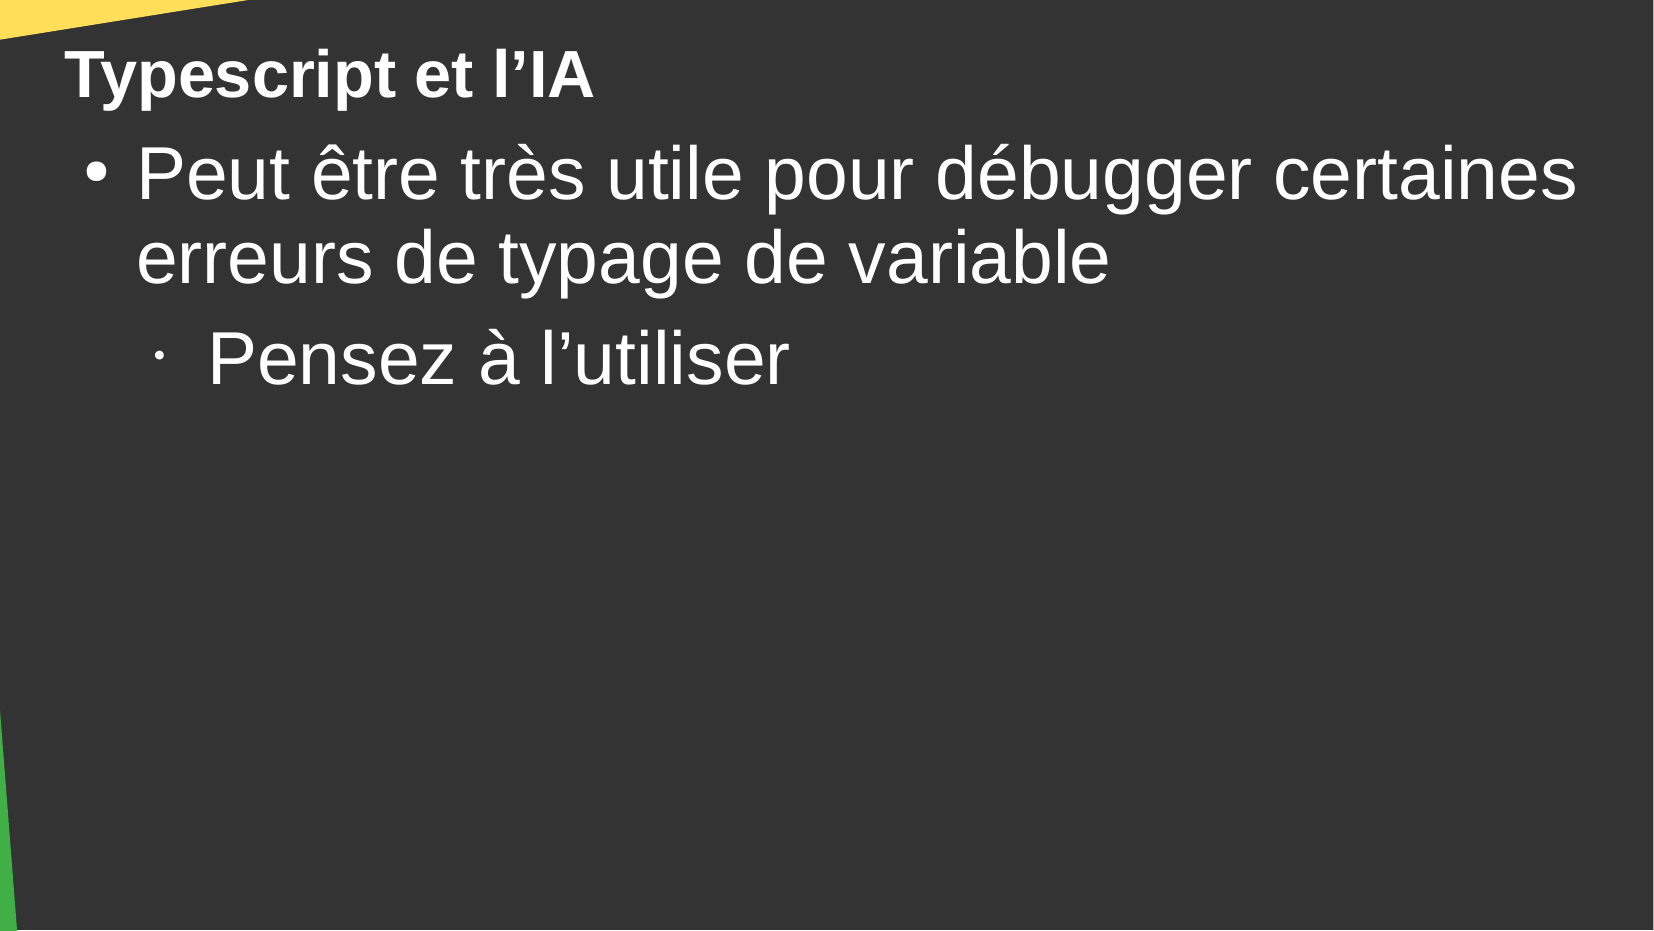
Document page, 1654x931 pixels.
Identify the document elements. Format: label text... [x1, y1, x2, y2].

text_box [0, 710, 18, 931]
title Typescript et l’IA [64, 37, 1365, 113]
text_box [0, 0, 249, 40]
list Peut être très utile pour débugger certaines erreurs de typage de variable Pensez à l’utiliser [65, 131, 1630, 662]
